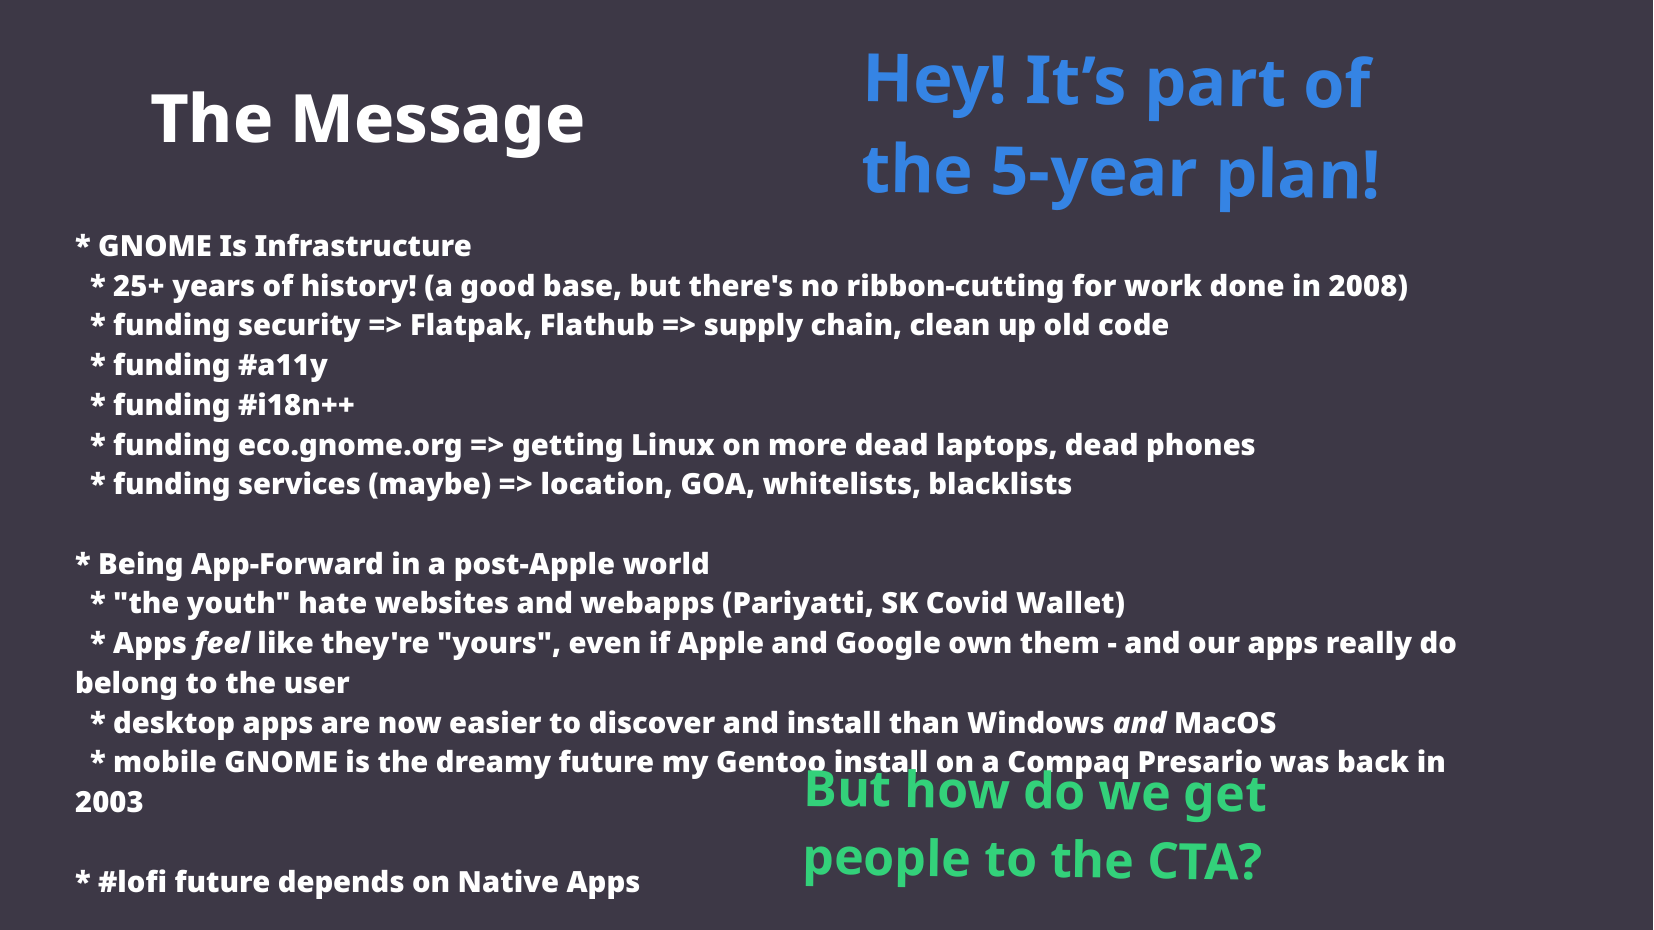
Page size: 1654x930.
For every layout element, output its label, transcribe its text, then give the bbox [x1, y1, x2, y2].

text_box Hey! It’s part of the 5-year plan! [845, 23, 1576, 263]
title * GNOME Is Infrastructure * 25+ years of history! (a good base, but there's no ribbon-cutting for work done in 2008) * funding security => Flatpak, Flathub => supply chain, clean up old code * funding #a11y * funding #i18n++ * funding eco.gnome.org => getting Linux on more dead laptops, dead phones * funding services (maybe) => location, GOA, whitelists, blacklists * Being App-Forward in a post-Apple world * "the youth" hate websites and webapps (Pariyatti, SK Covid Wallet) * Apps feel like they're "yours", even if Apple and Google own them - and our apps really do belong to the user * desktop apps are now easier to discover and install than Windows and MacOS * mobile GNOME is the dreamy future my Gentoo install on a Compaq Presario was back in 2003 * #lofi future depends on Native Apps * hardware partners: Framework is the new Mac [75, 225, 1501, 860]
text_box But how do we get people to the CTA? [787, 745, 1419, 930]
title The Message [150, 0, 1426, 162]
